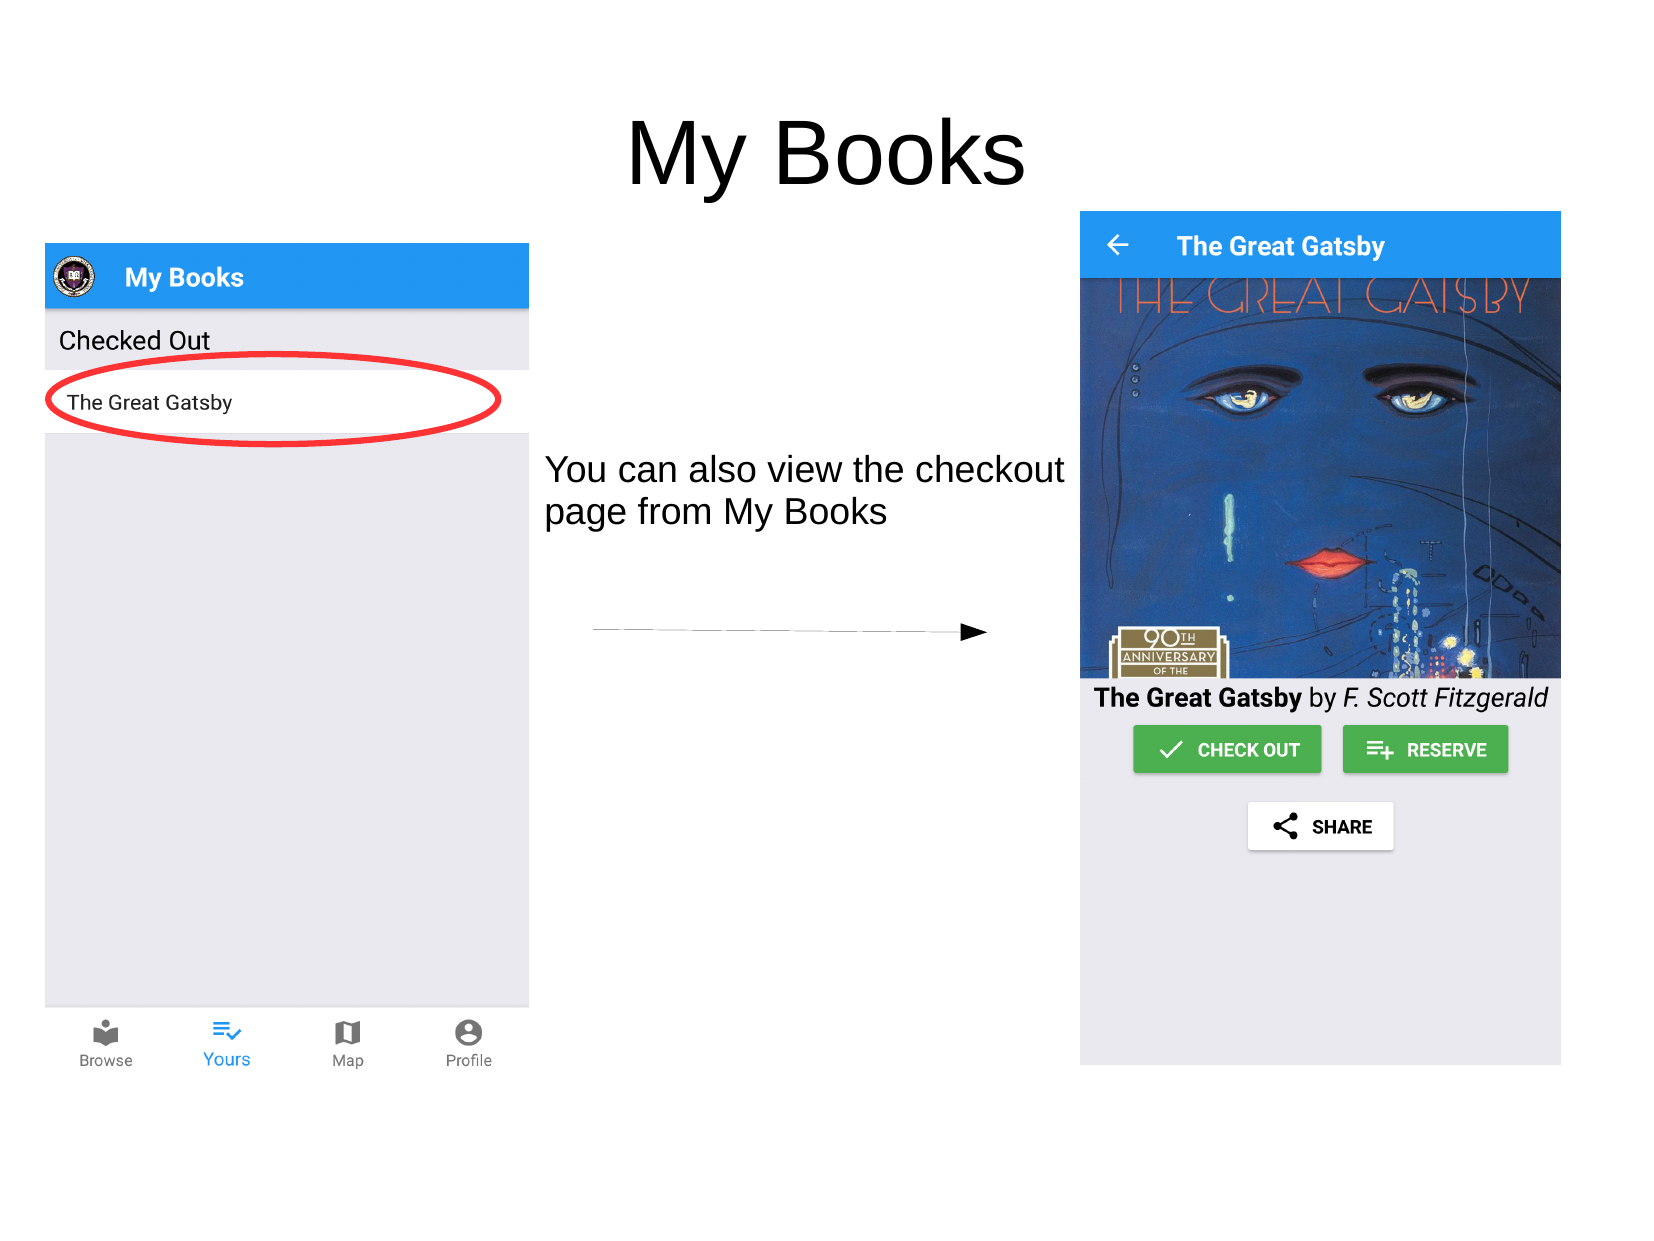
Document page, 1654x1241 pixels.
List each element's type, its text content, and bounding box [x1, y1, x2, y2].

title My Books [82, 49, 1571, 257]
text_box You can also view the checkout page from My Books [529, 441, 1091, 541]
picture [45, 243, 529, 1081]
picture [1080, 211, 1561, 1066]
picture [52, 358, 494, 441]
